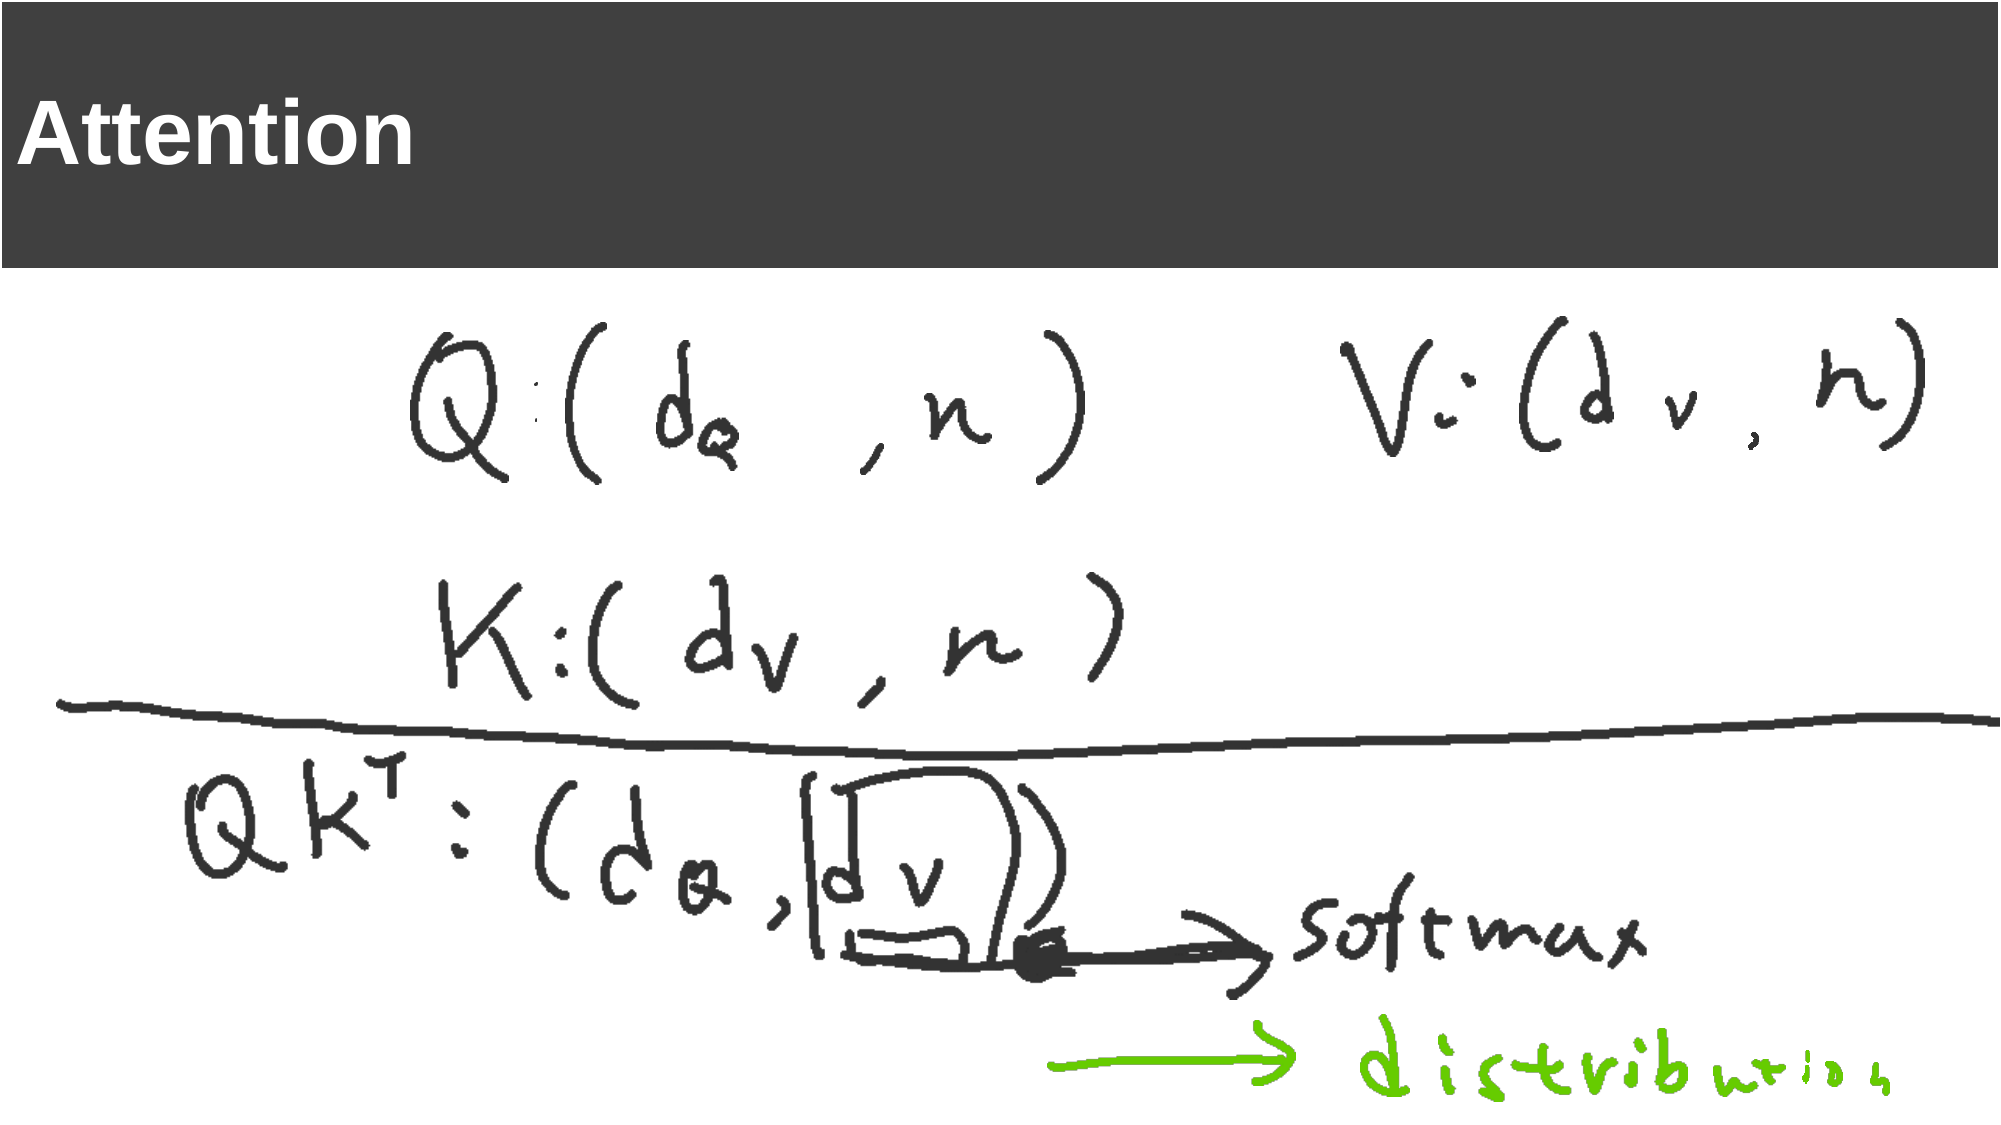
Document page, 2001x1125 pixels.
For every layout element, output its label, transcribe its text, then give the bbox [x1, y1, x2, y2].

picture [656, 340, 739, 471]
picture [1816, 318, 1925, 451]
picture [1340, 339, 1476, 457]
picture [1438, 1028, 1688, 1103]
picture [56, 572, 2000, 1000]
picture [1802, 1050, 1810, 1084]
title Attention [0, 0, 2000, 271]
picture [565, 322, 607, 485]
picture [1665, 391, 1697, 430]
picture [1036, 330, 1085, 485]
picture [1047, 1020, 1296, 1086]
picture [1748, 432, 1759, 450]
picture [1870, 1062, 1890, 1096]
picture [860, 443, 884, 475]
picture [410, 332, 509, 484]
picture [1360, 1014, 1410, 1097]
picture [924, 393, 992, 444]
picture [1519, 316, 1614, 452]
picture [1713, 1059, 1786, 1097]
picture [1825, 1061, 1843, 1087]
